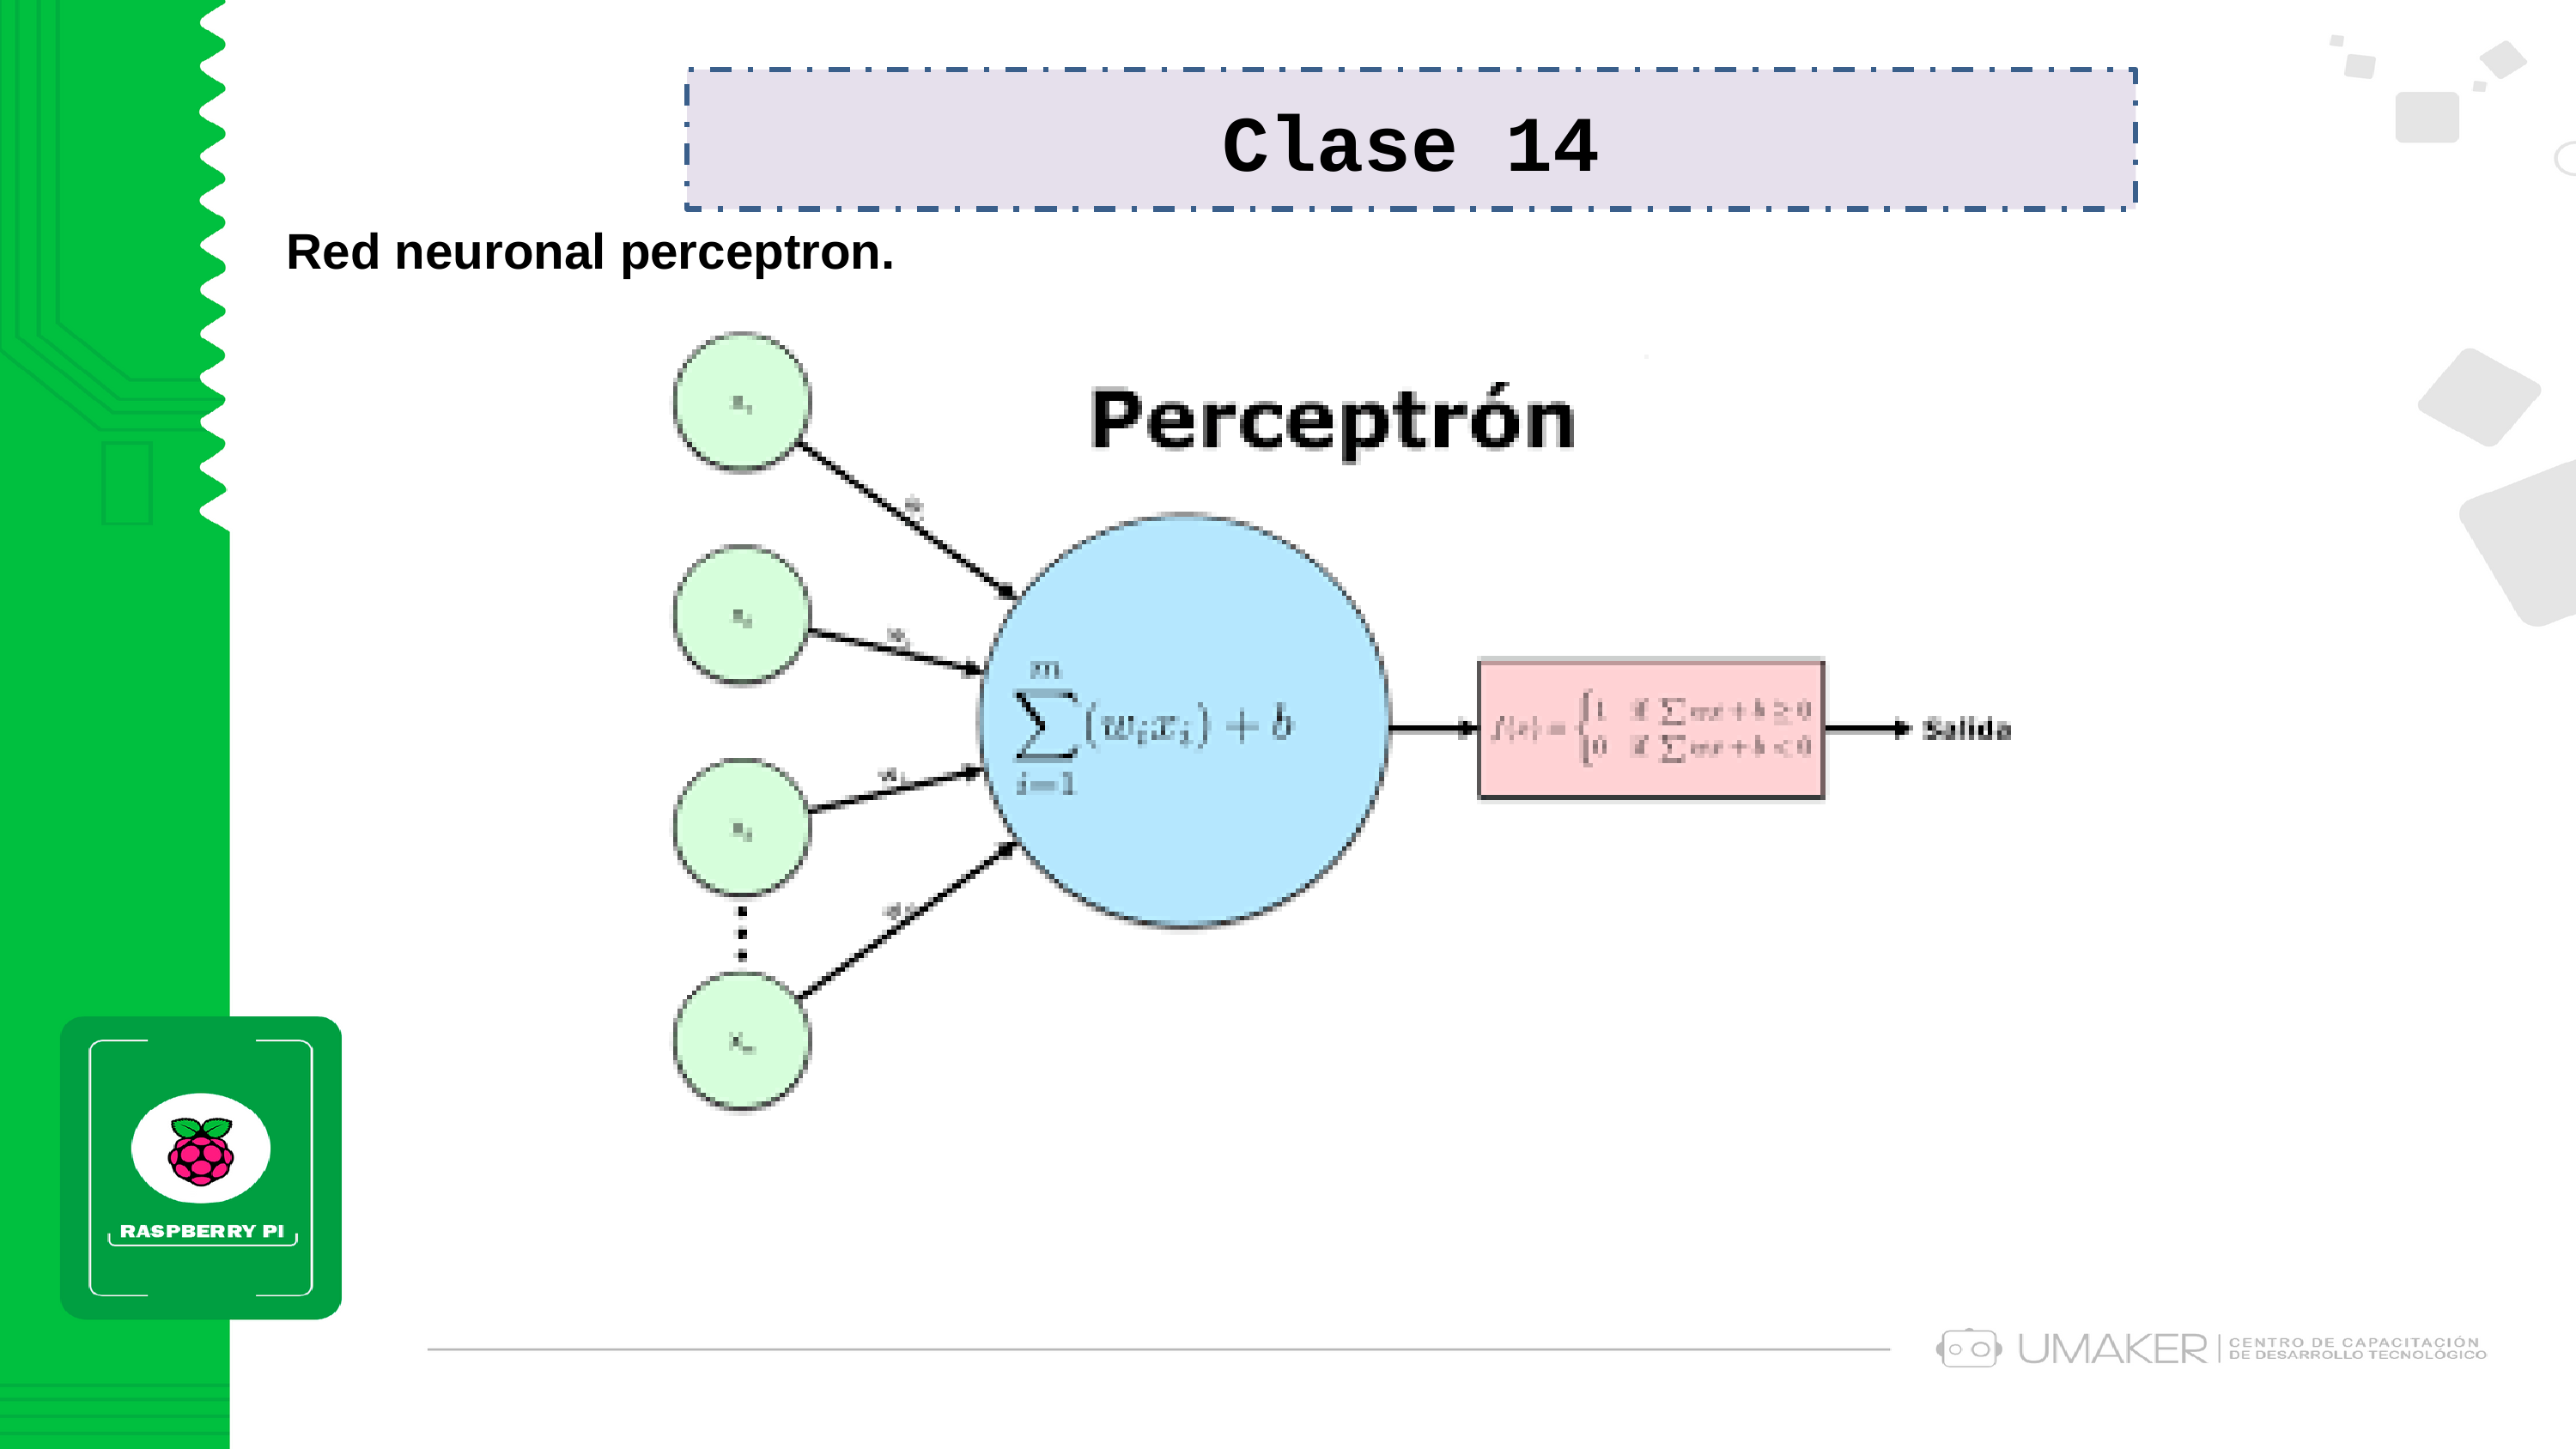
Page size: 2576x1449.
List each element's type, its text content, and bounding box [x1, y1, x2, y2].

text_box Red neuronal perceptron. [243, 213, 2378, 366]
picture [0, 0, 2576, 1449]
text_box Clase 14 [687, 70, 2136, 209]
